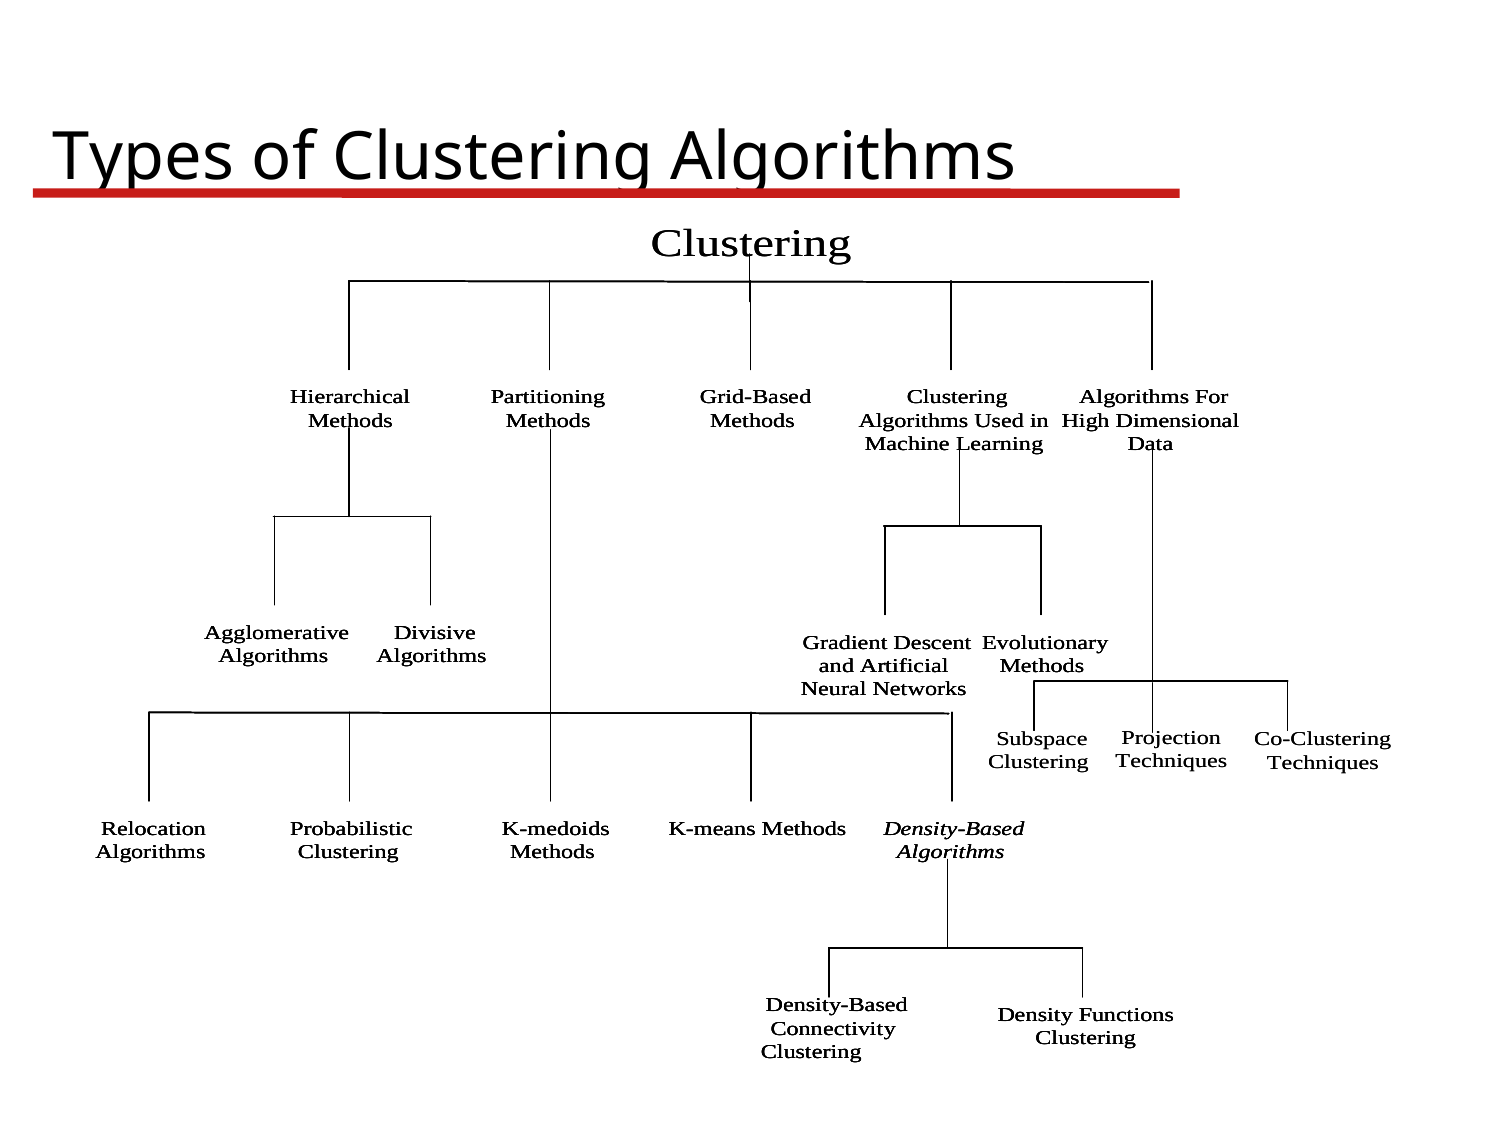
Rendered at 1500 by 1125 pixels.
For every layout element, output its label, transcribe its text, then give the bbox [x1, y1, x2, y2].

text_box Types of Clustering Algorithms [37, 69, 1101, 188]
picture [37, 212, 1438, 1064]
